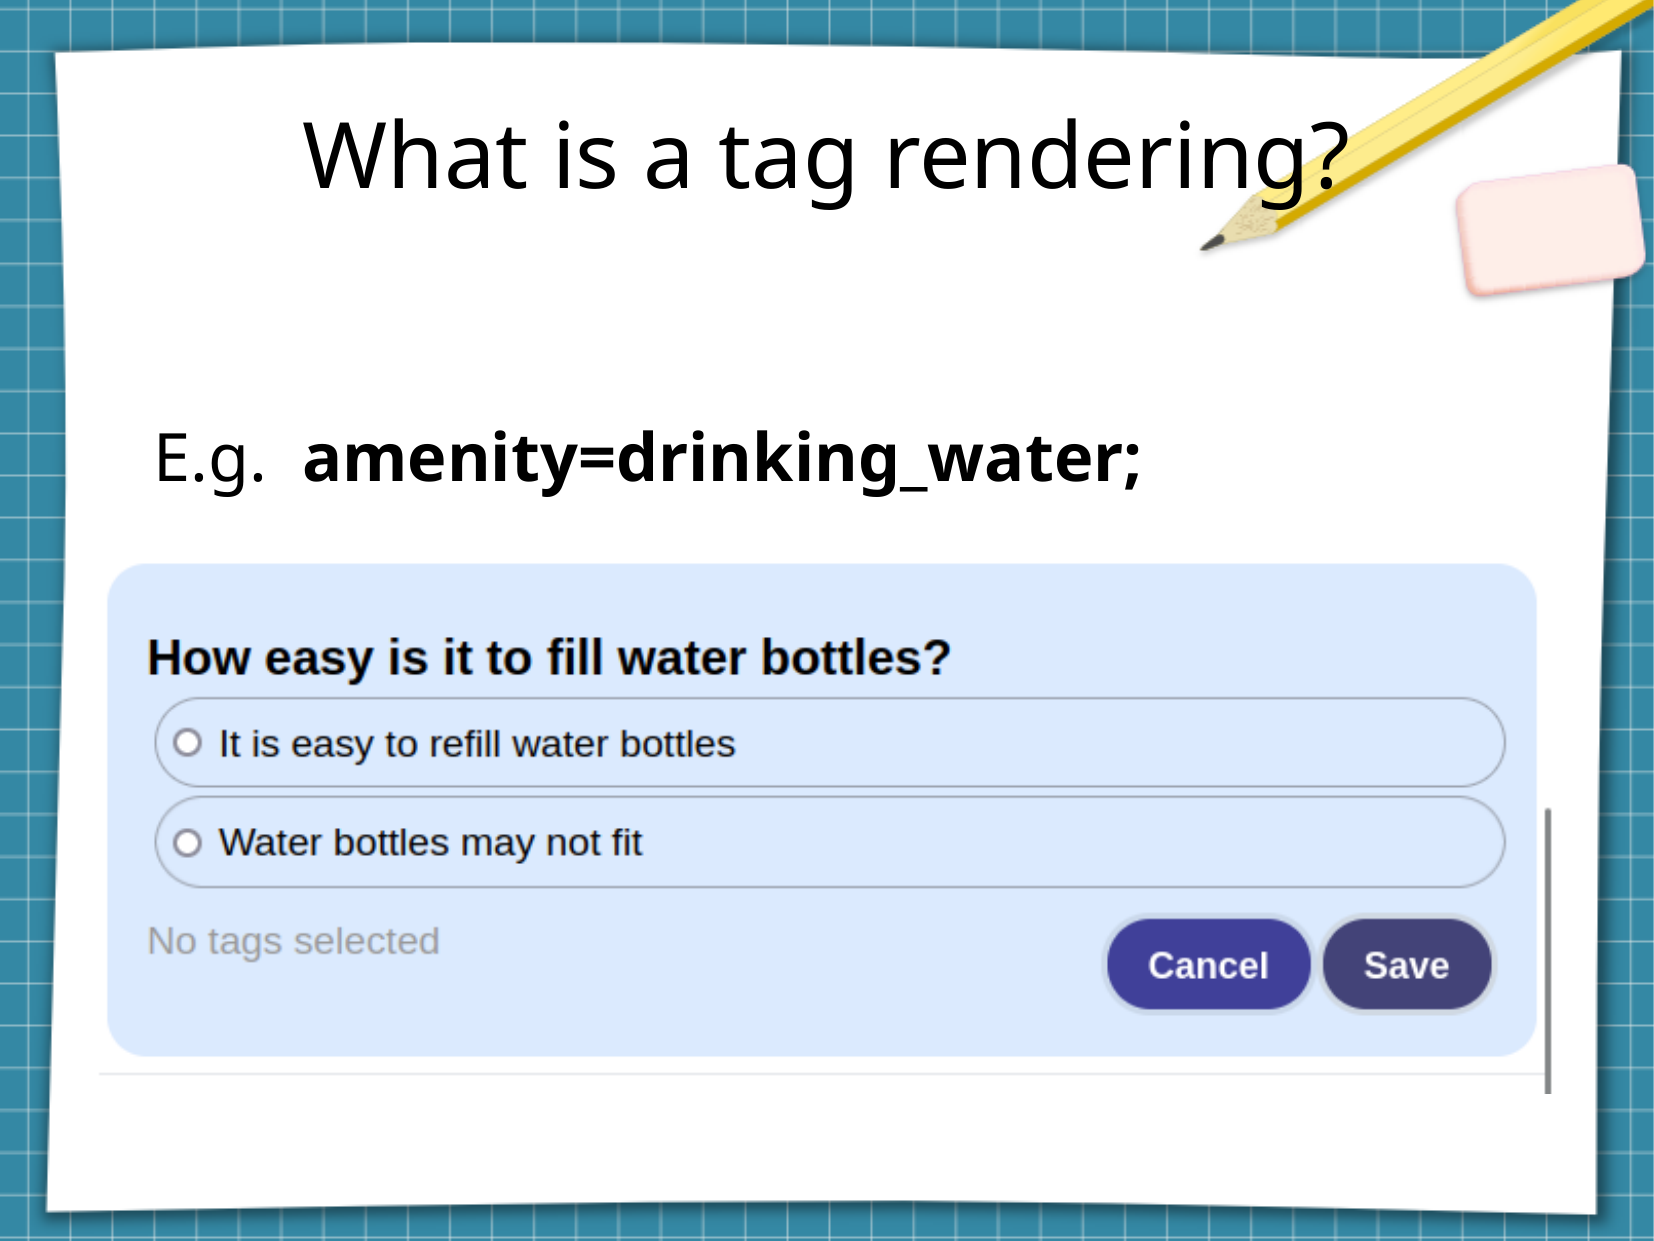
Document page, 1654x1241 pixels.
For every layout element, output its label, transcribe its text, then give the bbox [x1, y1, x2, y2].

picture [0, 0, 1654, 1241]
list E.g. amenity=drinking_water; [82, 290, 1571, 1165]
title What is a tag rendering? [82, 49, 1571, 257]
